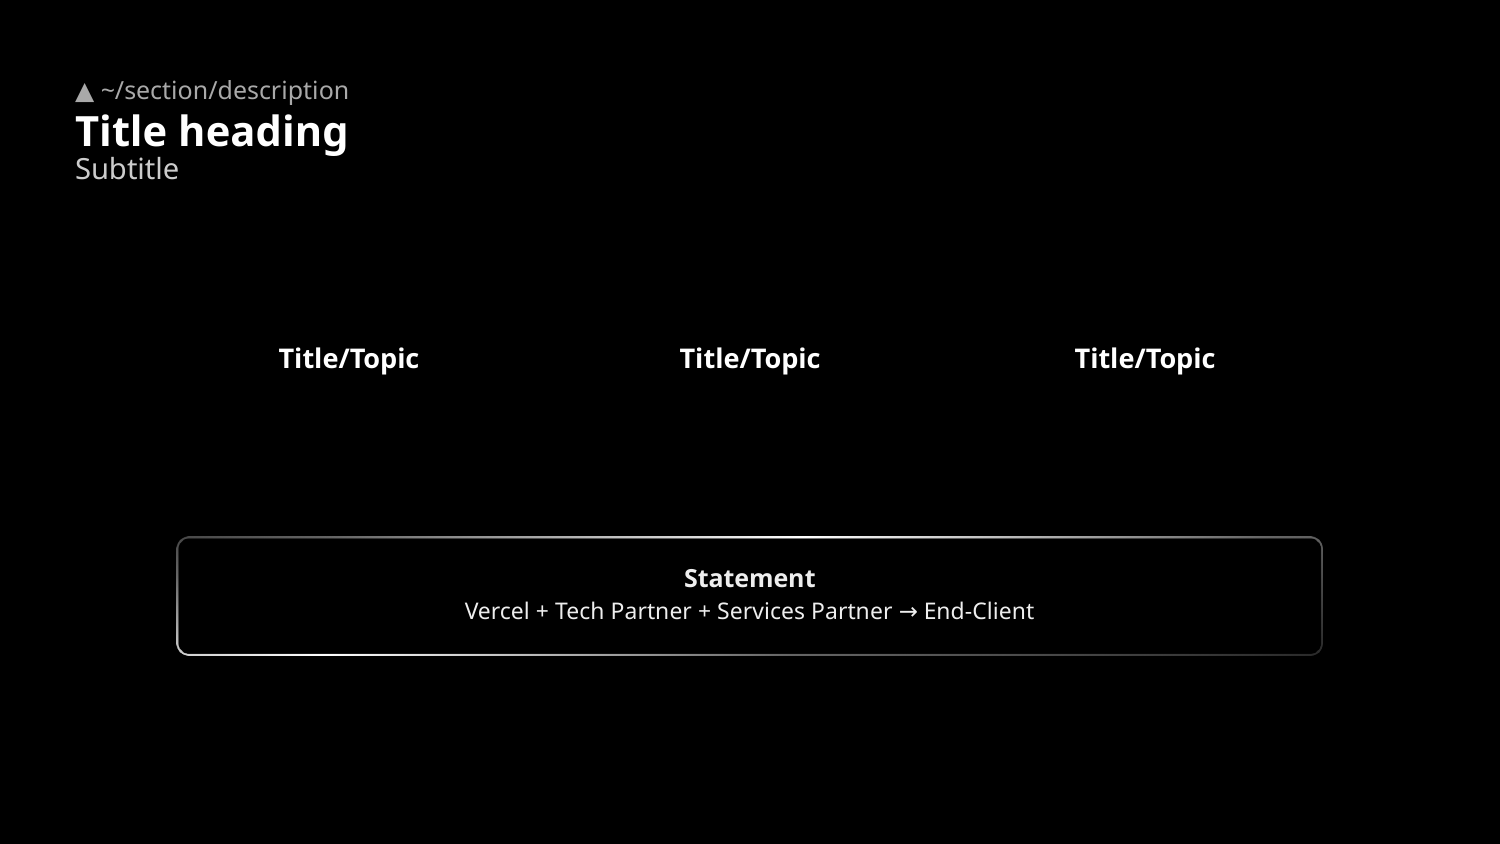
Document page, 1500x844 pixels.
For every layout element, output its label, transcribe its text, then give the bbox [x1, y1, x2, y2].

picture [176, 625, 1323, 656]
text_box ▲ ~/section/description [75, 75, 568, 106]
text_box Title heading [74, 105, 637, 156]
text_box Title/Topic [619, 341, 881, 374]
text_box Statement Vercel + Tech Partner + Services Partner → End-Client [176, 558, 1323, 625]
picture [176, 536, 1323, 558]
text_box Title/Topic [967, 341, 1323, 374]
text_box Subtitle [74, 156, 517, 185]
text_box Title/Topic [193, 341, 504, 374]
